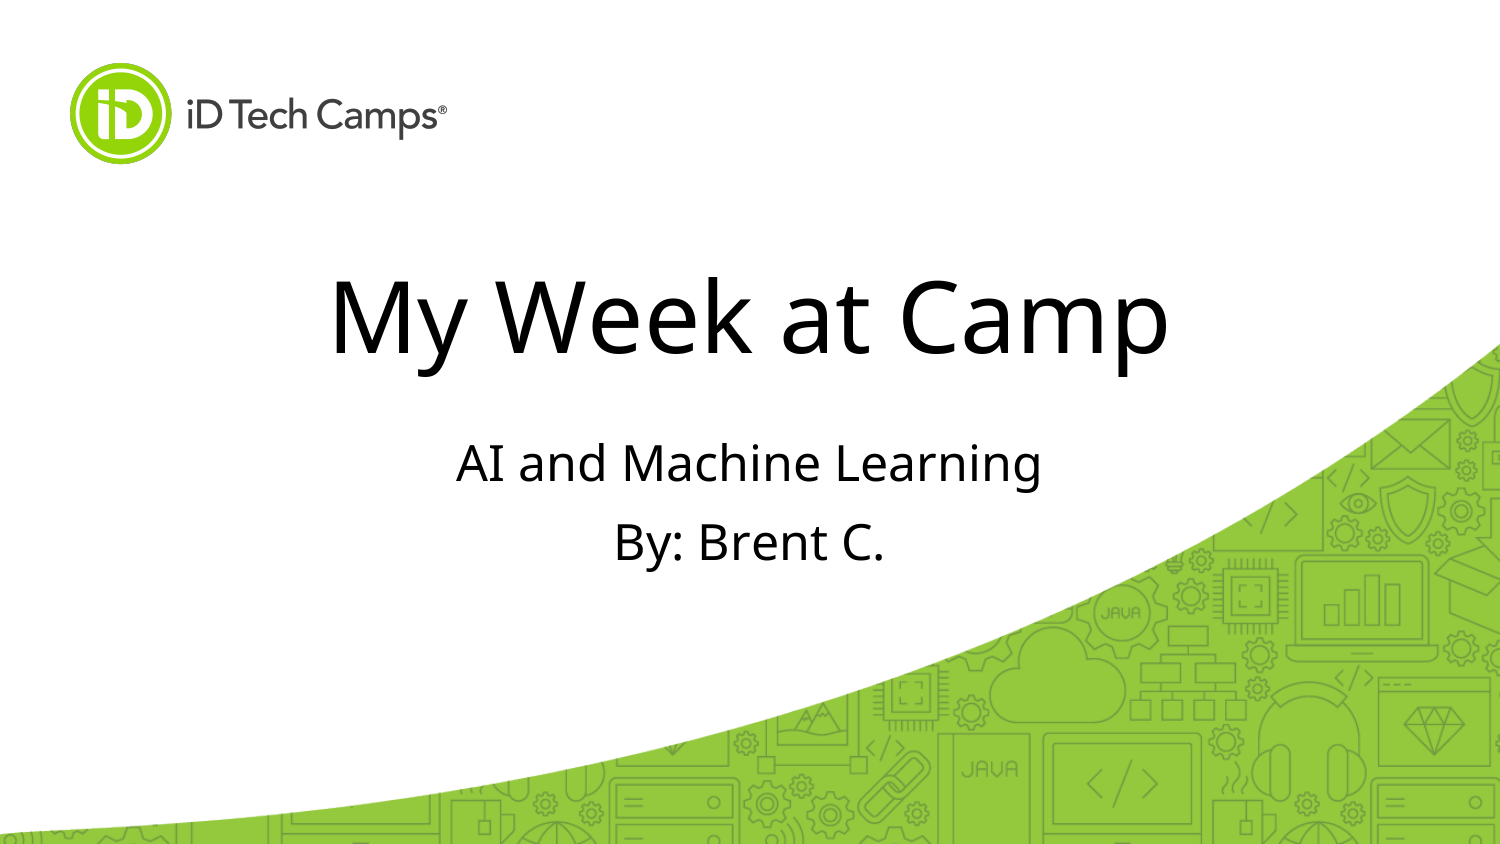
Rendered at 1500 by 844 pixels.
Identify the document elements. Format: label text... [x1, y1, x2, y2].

text_box My Week at Camp [51, 205, 1449, 395]
text_box AI and Machine Learning [12, 395, 1488, 474]
text_box By: Brent C. [12, 474, 1488, 606]
picture [0, 0, 1500, 844]
